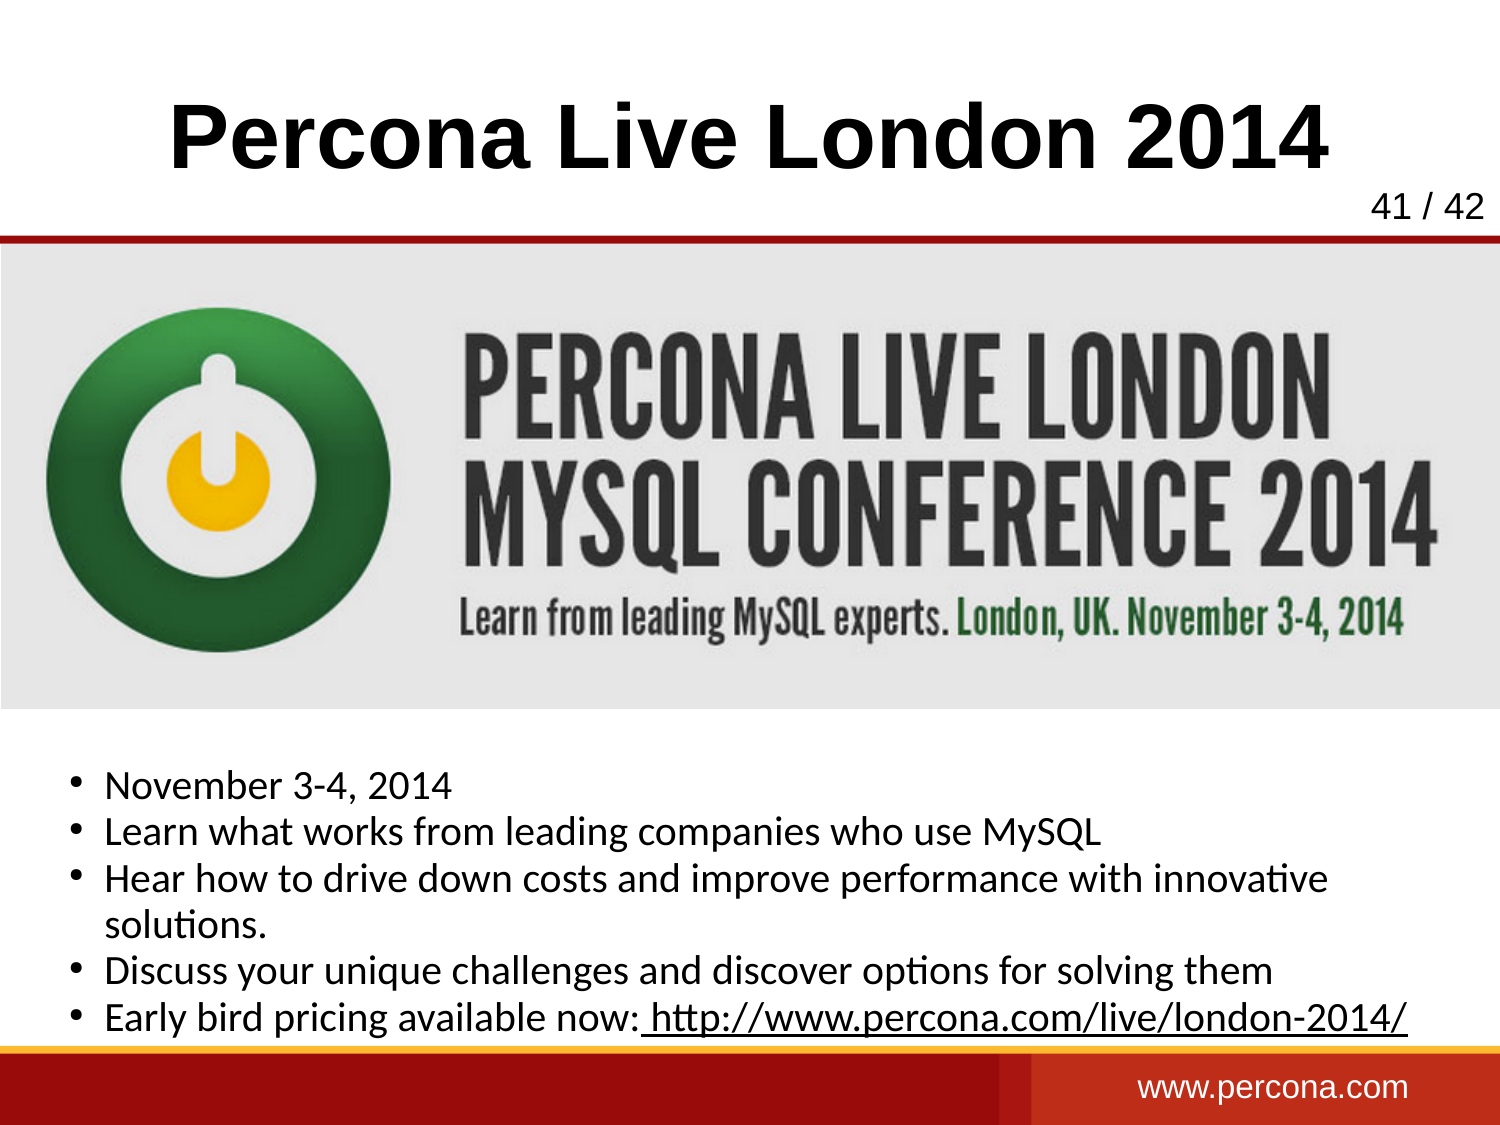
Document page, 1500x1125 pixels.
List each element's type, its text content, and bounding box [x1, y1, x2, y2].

text_box Percona Live London 2014 [74, 44, 1425, 232]
picture [1, 244, 1500, 709]
text_box November 3-4, 2014 Learn what works from leading companies who use MySQL Hear how to drive down costs and improve performance with innovative solutions. Discuss your unique challenges and discover options for solving them Early bird pricing available now: http://www.percona.com/live/london-2014/ [69, 709, 1419, 1012]
